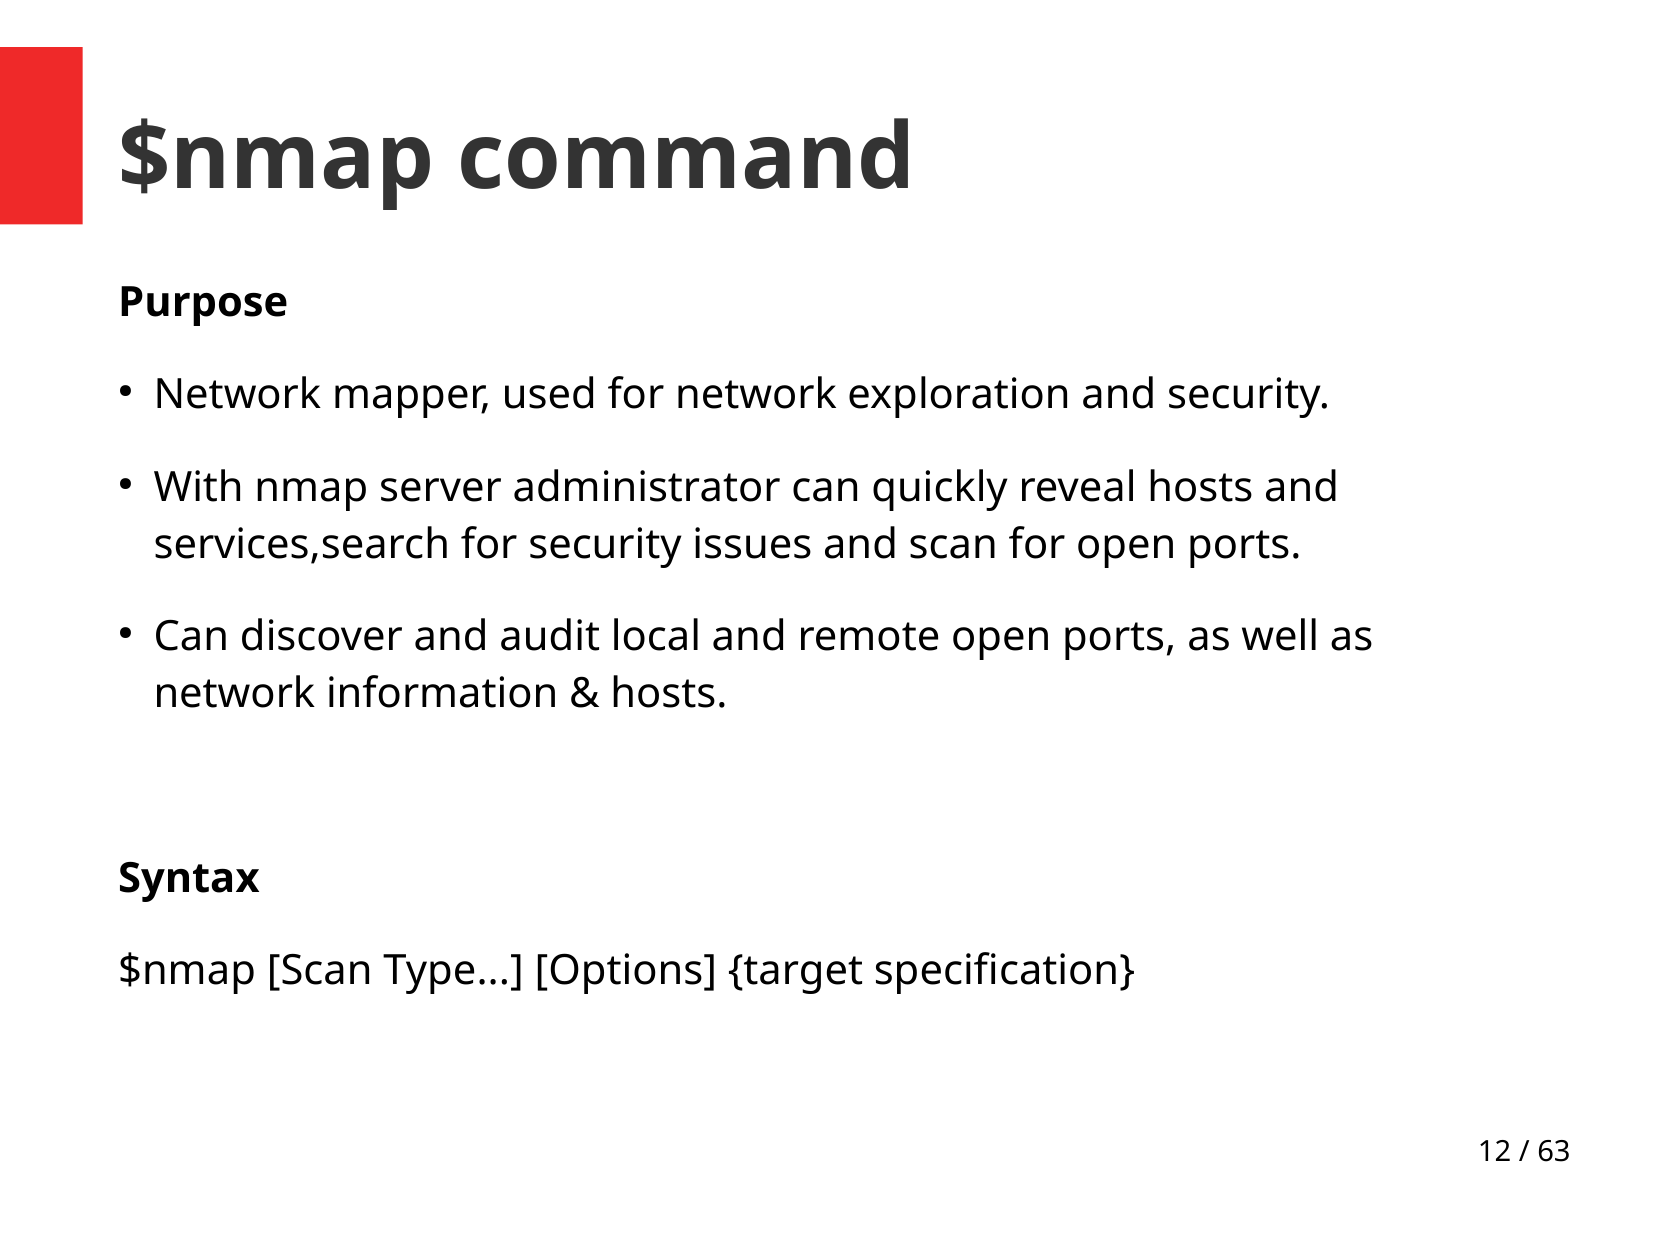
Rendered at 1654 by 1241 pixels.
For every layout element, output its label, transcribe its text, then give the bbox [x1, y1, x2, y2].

title $nmap command [118, 49, 1571, 257]
subtitle Purpose Network mapper, used for network exploration and security. With nmap server administrator can quickly reveal hosts and services,search for security issues and scan for open ports. Can discover and audit local and remote open ports, as well as network information & hosts. Syntax $nmap [Scan Type...] [Options] {target specification} [118, 271, 1536, 1074]
